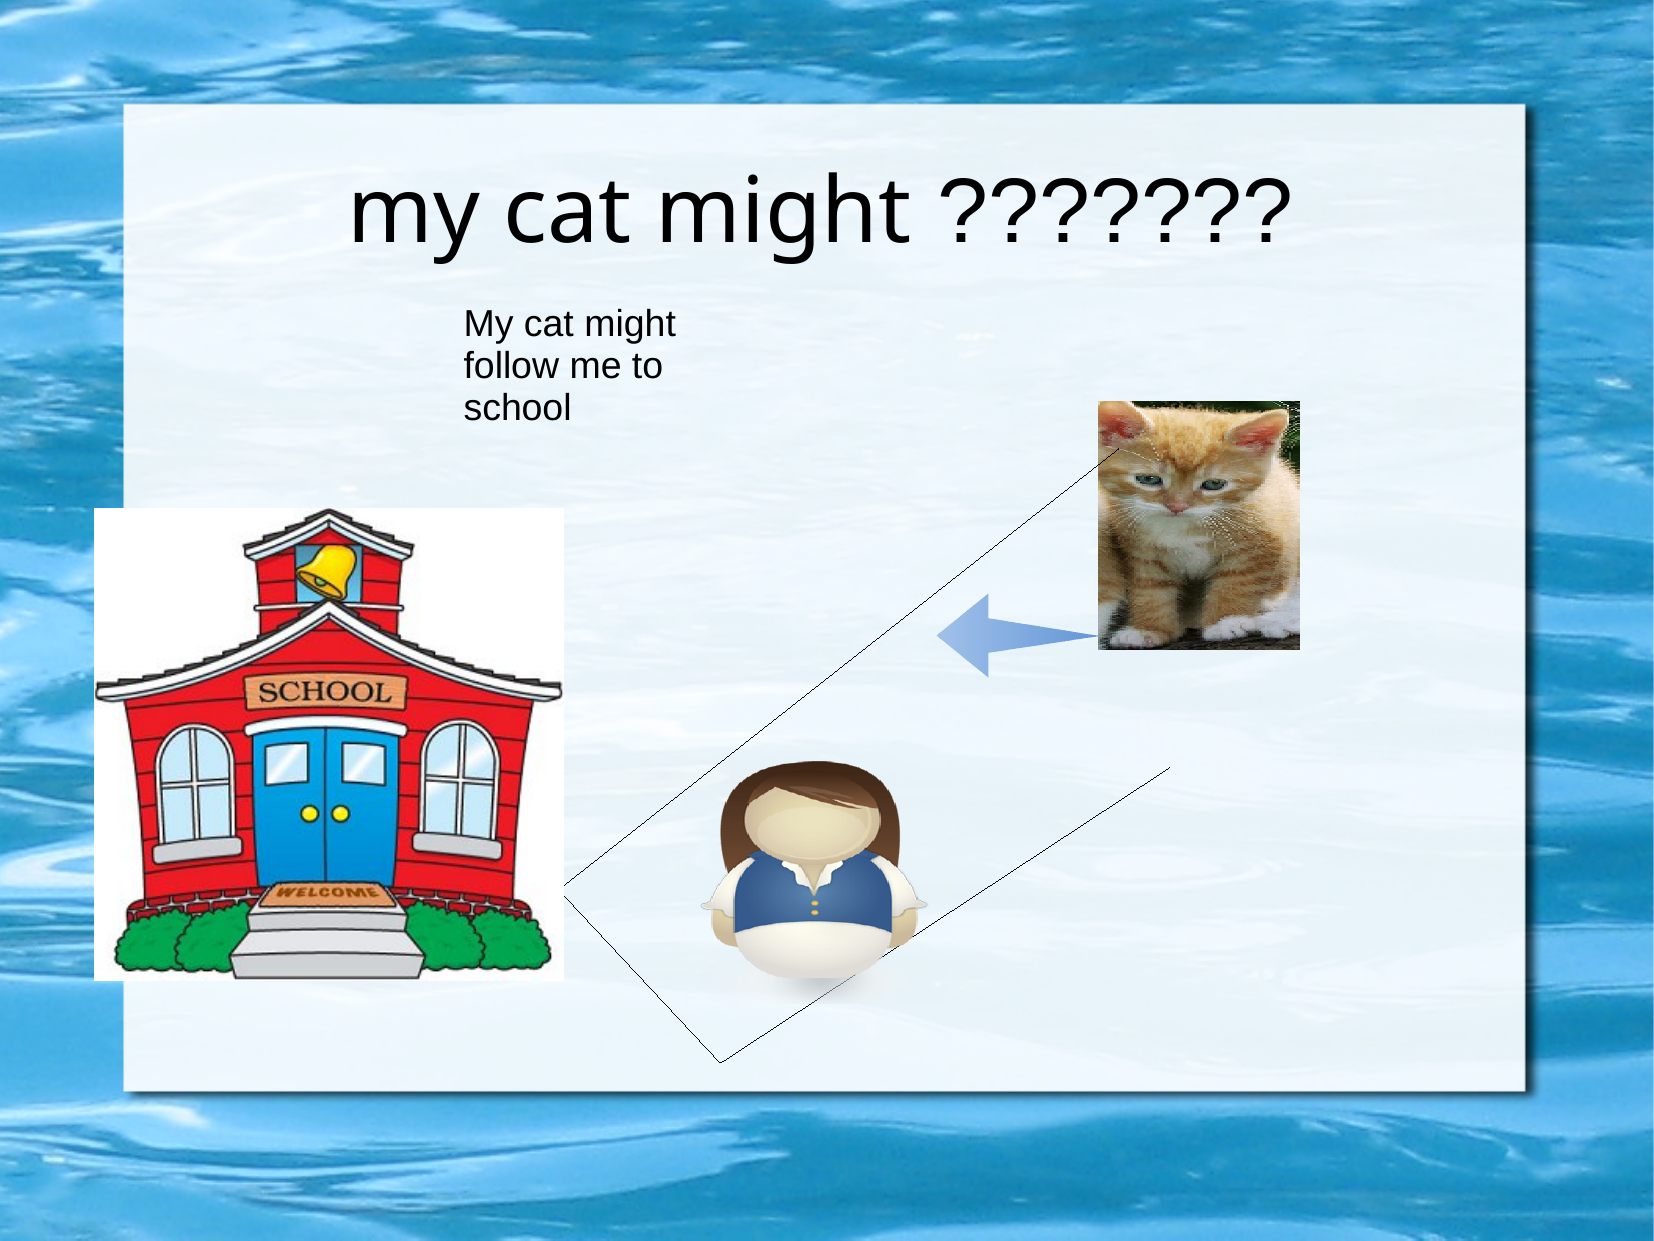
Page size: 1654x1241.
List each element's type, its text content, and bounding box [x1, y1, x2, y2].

picture [0, 0, 1654, 1241]
title my cat might ??????? [129, 118, 1489, 296]
text_box My cat might follow me to school [448, 295, 768, 437]
